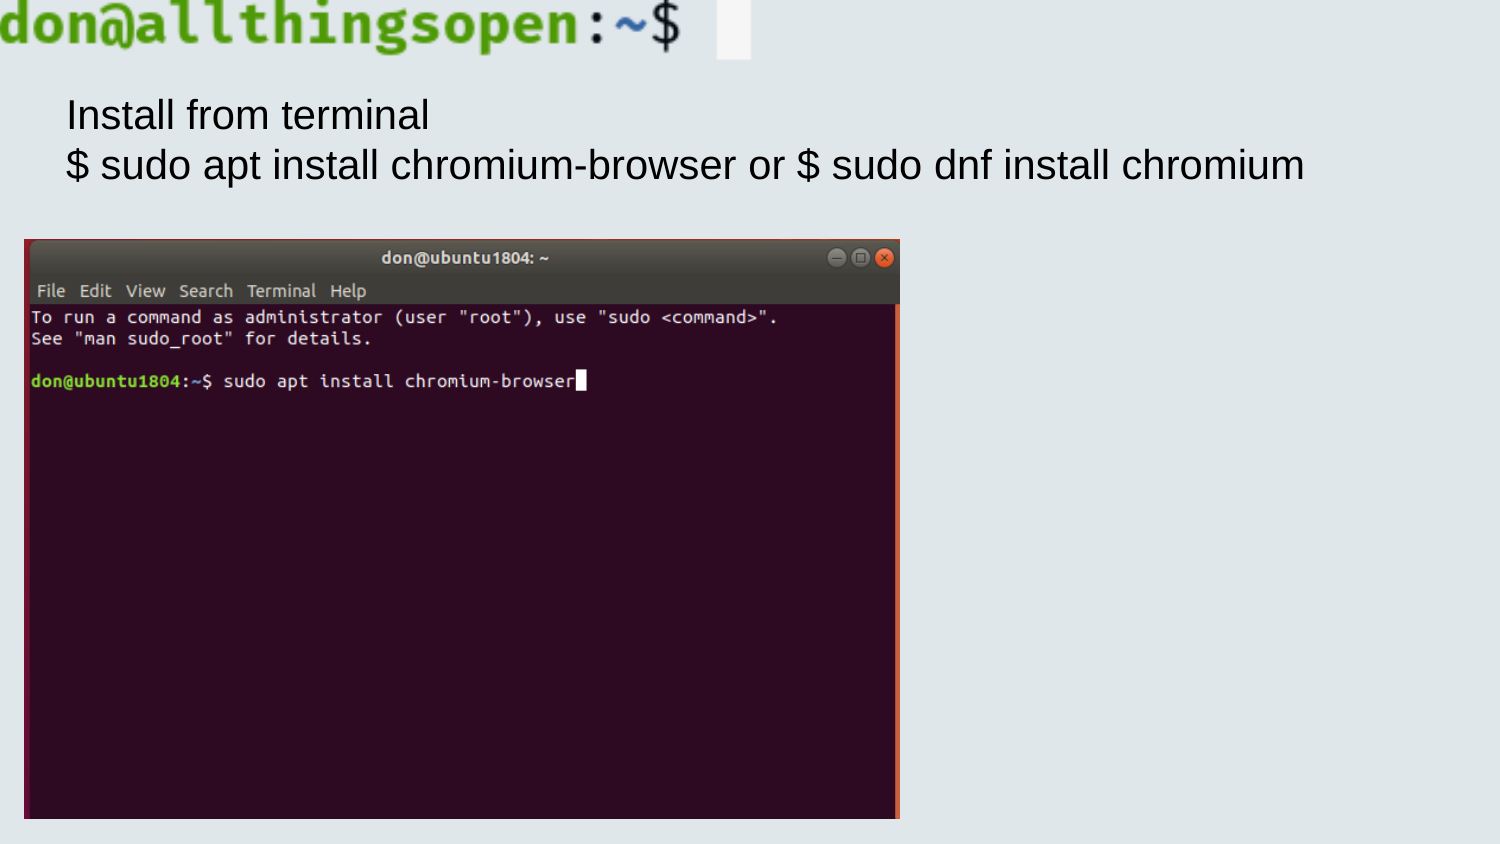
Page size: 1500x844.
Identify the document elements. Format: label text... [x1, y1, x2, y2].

title Install from terminal $ sudo apt install chromium-browser or $ sudo dnf install chromium [51, 72, 1449, 215]
picture [0, 0, 1500, 844]
